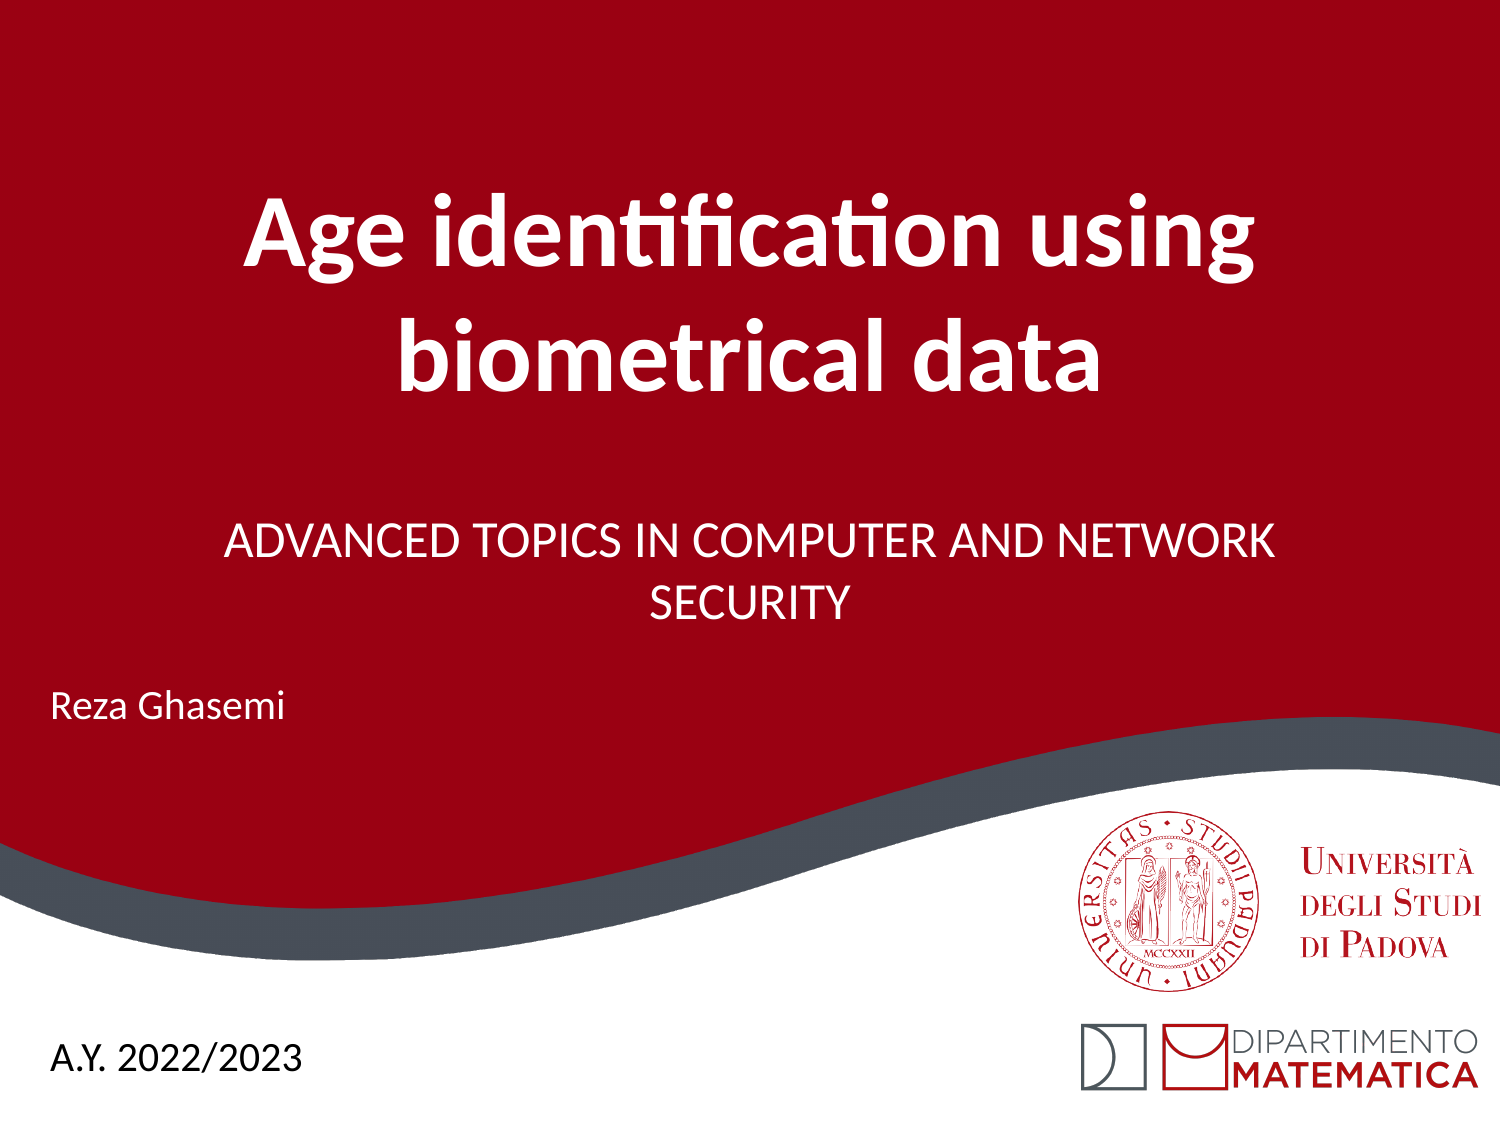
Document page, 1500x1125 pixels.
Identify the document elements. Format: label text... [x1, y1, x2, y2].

list Reza Ghasemi [35, 675, 453, 729]
subtitle ADVANCED TOPICS IN COMPUTER AND NETWORK SECURITY [187, 497, 1313, 770]
picture [1078, 1021, 1481, 1092]
list A.Y. 2022/2023 [35, 1028, 425, 1081]
picture [0, 0, 1500, 992]
title Age identification using biometrical data [112, 91, 1388, 483]
